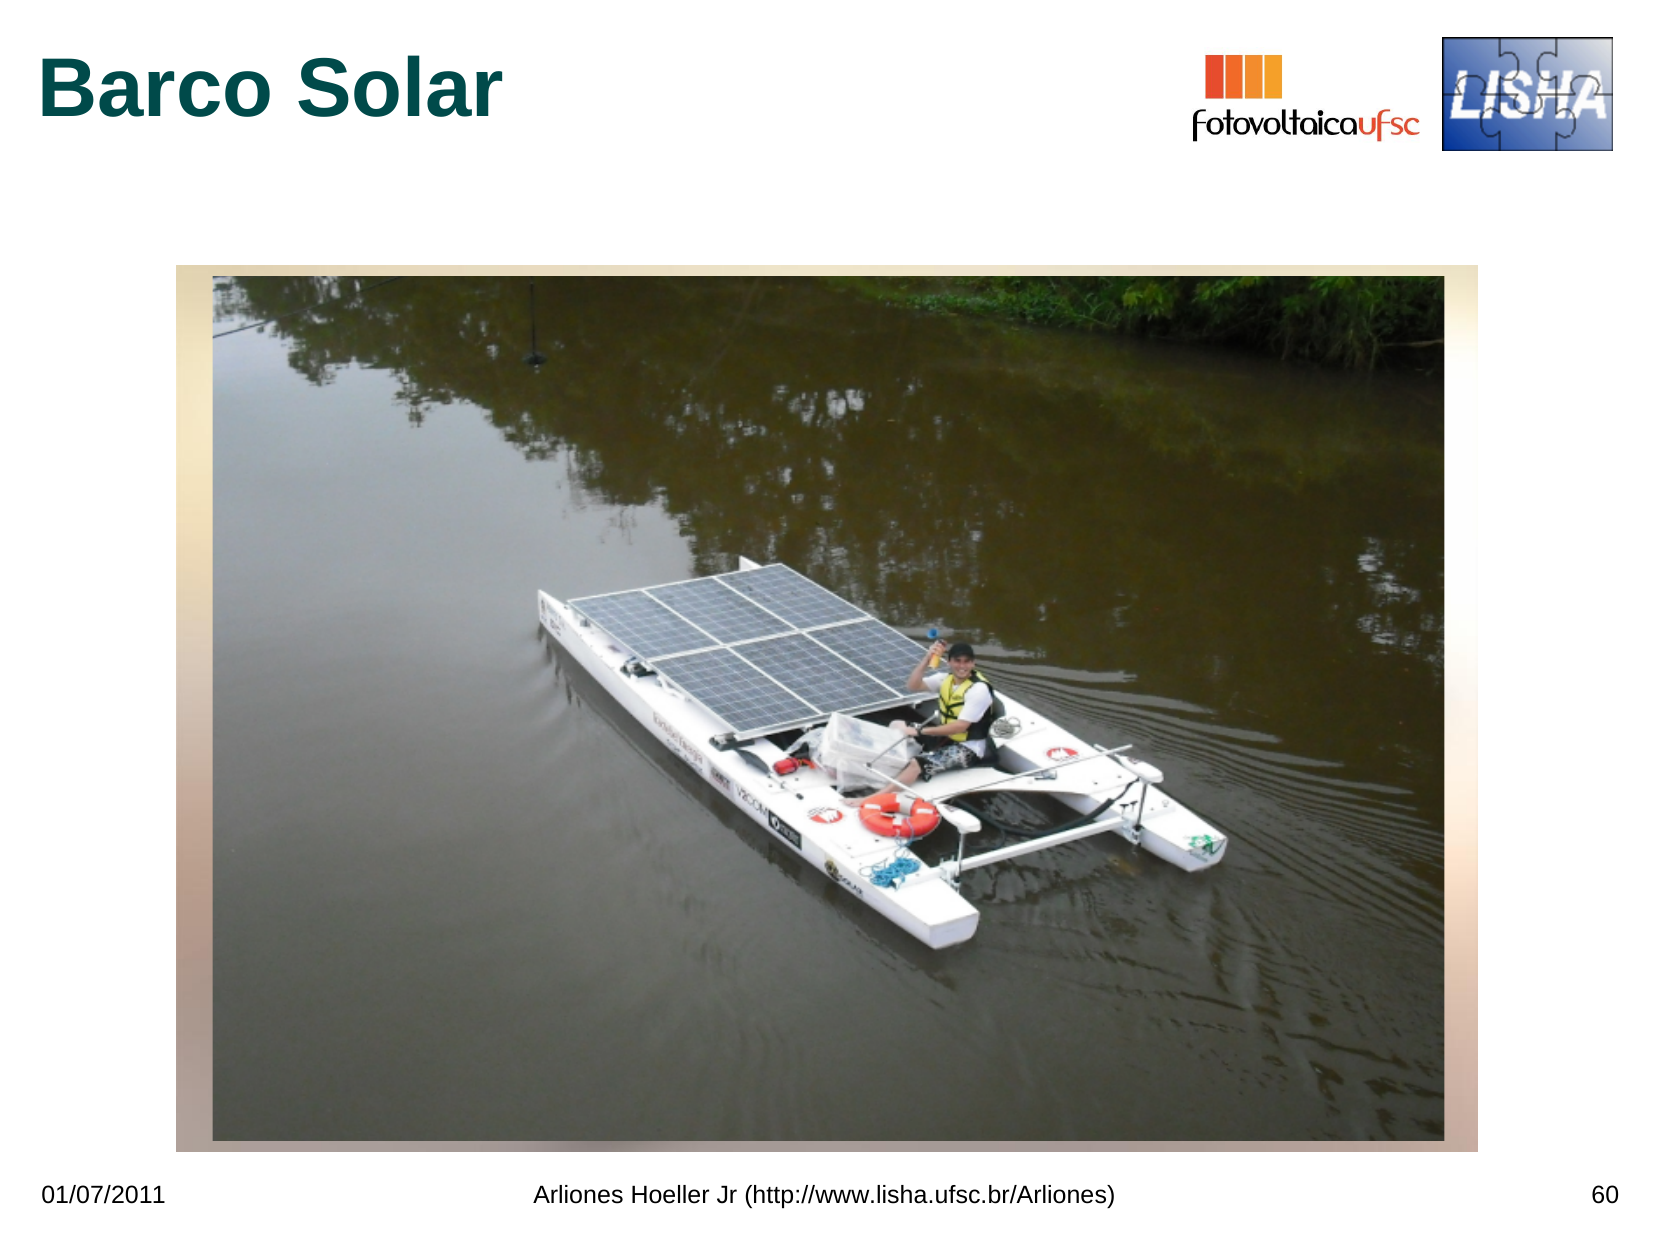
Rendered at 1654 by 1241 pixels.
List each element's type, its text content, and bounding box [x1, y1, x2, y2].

picture [1187, 47, 1424, 147]
title Barco Solar [37, 37, 1426, 151]
picture [176, 265, 1478, 1152]
picture [1442, 37, 1613, 151]
